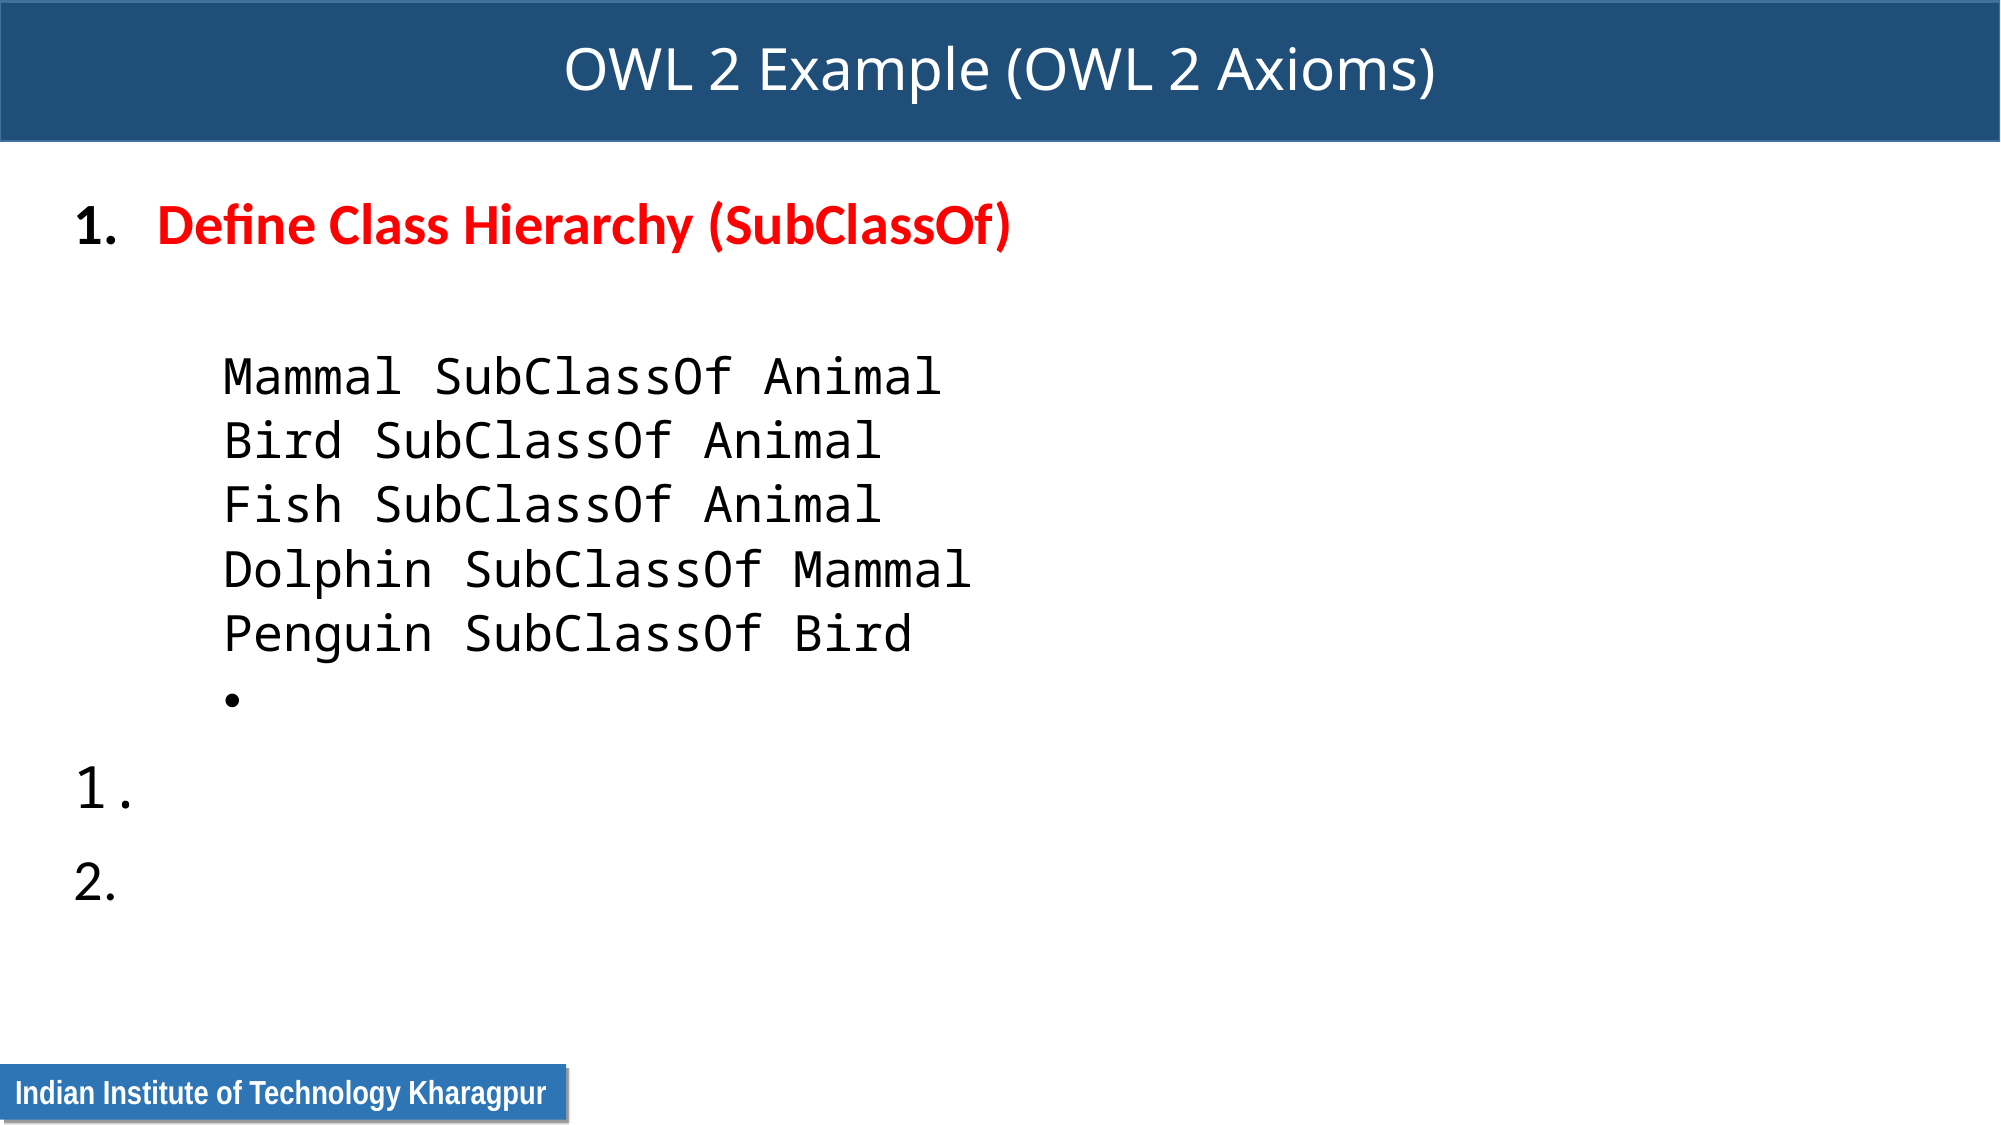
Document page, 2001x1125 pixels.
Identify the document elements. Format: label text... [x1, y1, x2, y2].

list Define Class Hierarchy (SubClassOf) Mammal SubClassOf Animal Bird SubClassOf Animal Fish SubClassOf Animal Dolphin SubClassOf Mammal Penguin SubClassOf Bird [58, 186, 1954, 1065]
title OWL 2 Example (OWL 2 Axioms) [0, 1, 2000, 141]
